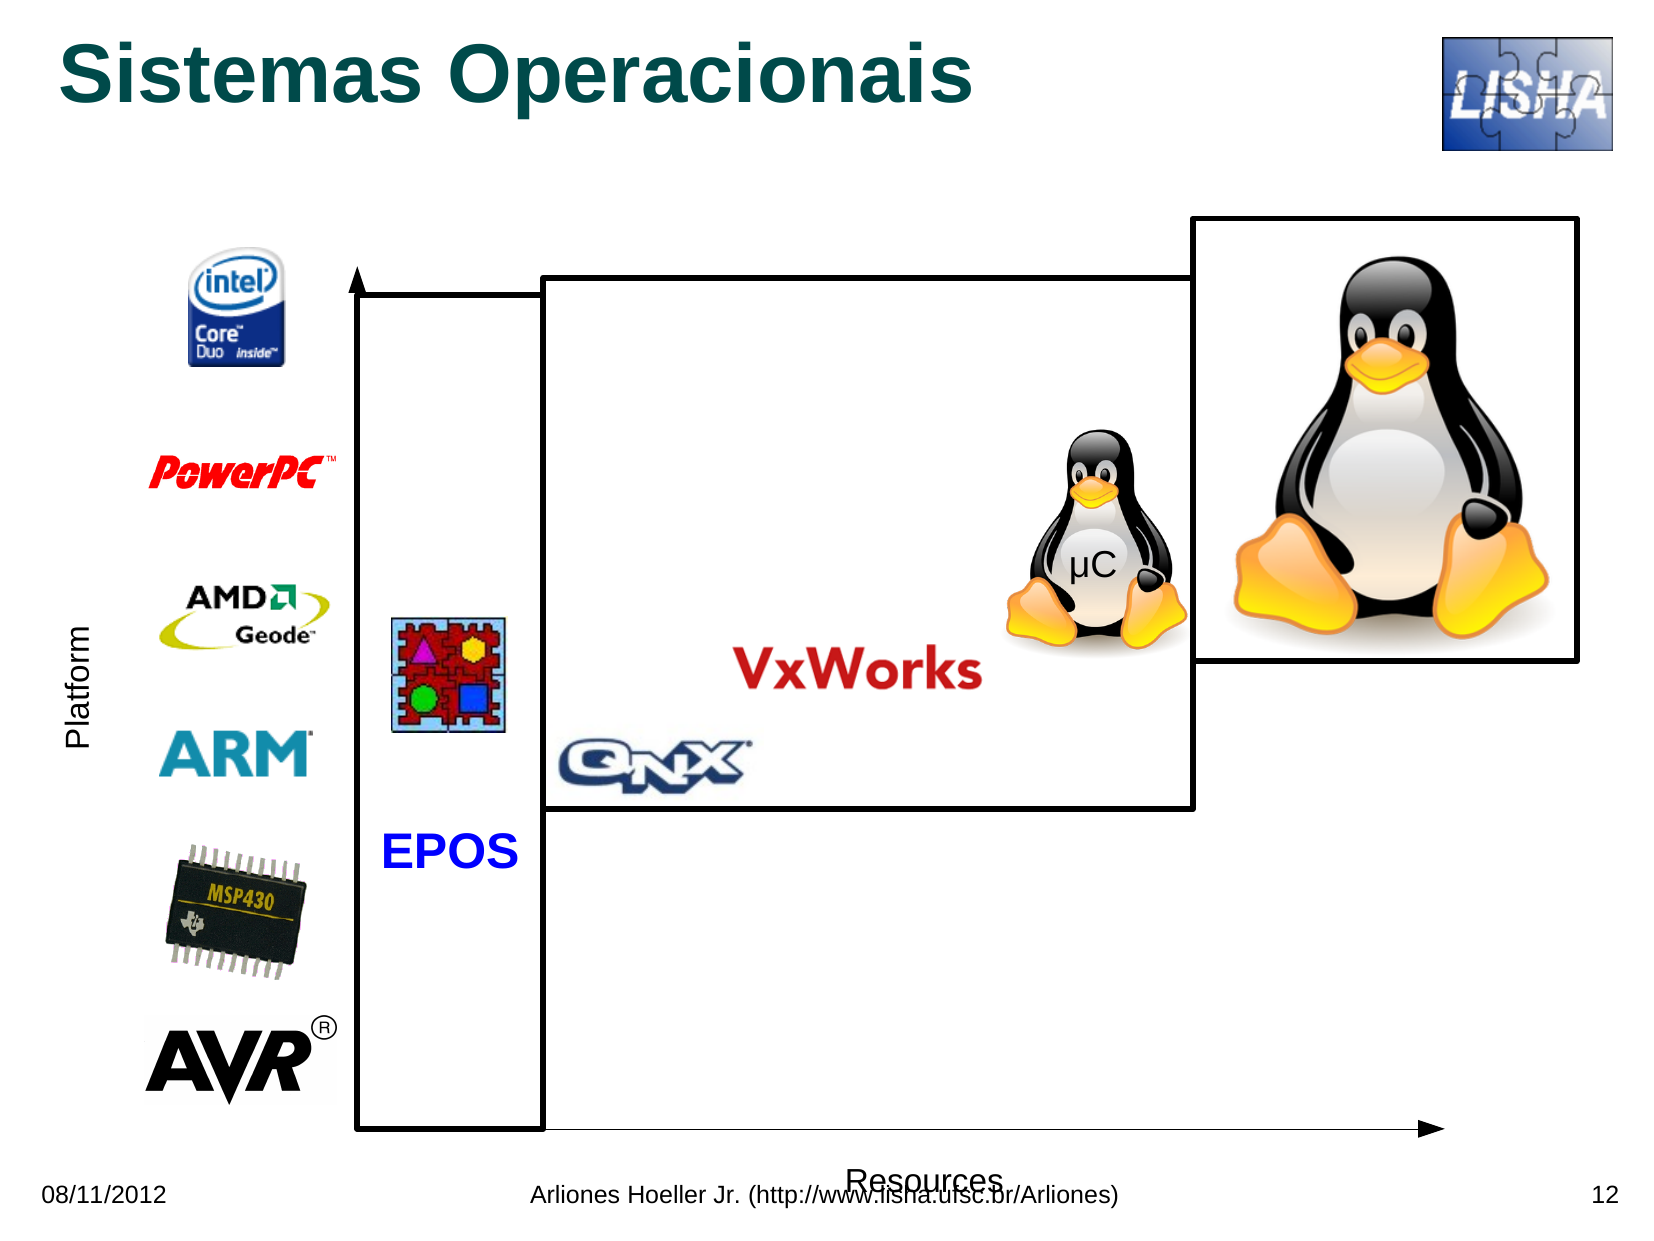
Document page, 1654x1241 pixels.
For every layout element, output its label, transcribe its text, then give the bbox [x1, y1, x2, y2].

picture [147, 572, 342, 662]
picture [144, 1015, 337, 1105]
picture [159, 838, 308, 984]
text_box μC [1069, 543, 1134, 600]
text_box Resources [844, 1162, 1015, 1204]
picture [159, 720, 313, 791]
picture [391, 616, 508, 733]
picture [188, 247, 286, 367]
picture [148, 454, 337, 489]
text_box Platform [59, 609, 101, 751]
text_box EPOS [357, 295, 544, 1129]
chart [546, 720, 764, 805]
picture [1442, 37, 1613, 151]
picture [729, 572, 987, 766]
title Sistemas Operacionais [58, 11, 1447, 148]
picture [999, 425, 1190, 662]
picture [1222, 249, 1559, 658]
